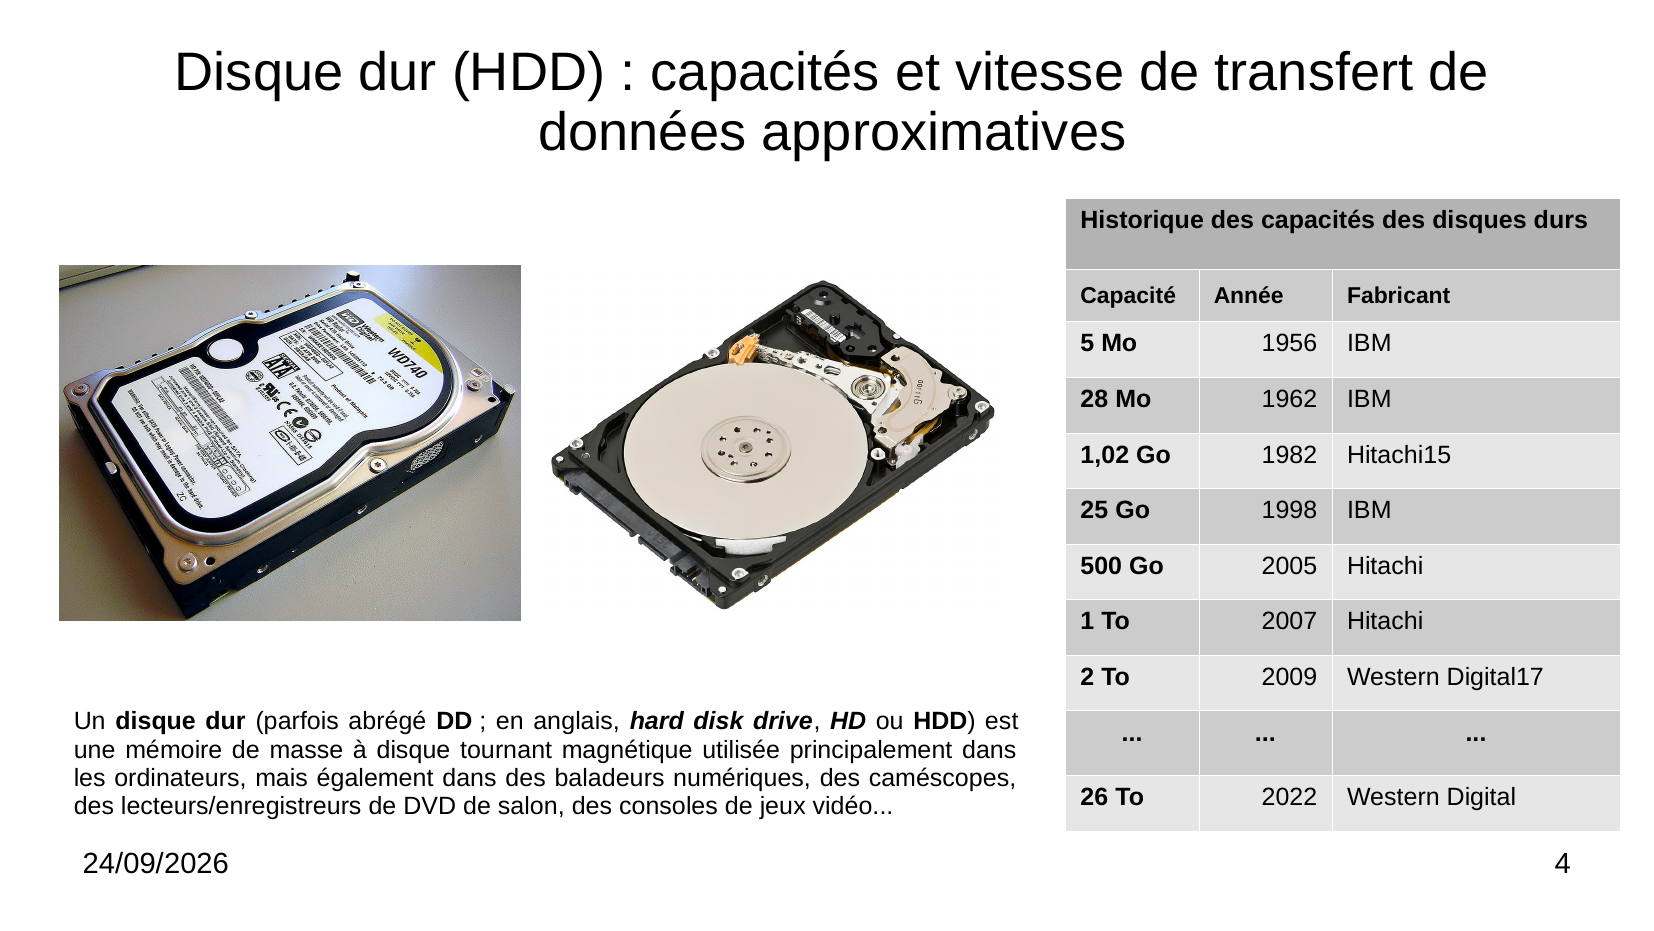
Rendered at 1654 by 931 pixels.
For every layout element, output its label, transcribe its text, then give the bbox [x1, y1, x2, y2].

table_header Historique des capacités des disques durs [1066, 199, 1620, 269]
table_cell 2 To [1066, 656, 1199, 710]
table_cell 2007 [1200, 600, 1332, 655]
table_cell Année [1200, 270, 1332, 321]
table_cell 1982 [1200, 434, 1332, 488]
table_cell IBM [1333, 378, 1620, 433]
table_cell Hitachi15 [1333, 434, 1620, 488]
table_cell 1,02 Go [1066, 434, 1199, 488]
table_cell 500 Go [1066, 545, 1199, 599]
table_cell Capacité [1066, 270, 1199, 321]
table_cell Fabricant [1333, 270, 1620, 321]
table_cell IBM [1333, 322, 1620, 377]
table_cell 1998 [1200, 489, 1332, 544]
picture [541, 265, 1004, 621]
table_cell 1962 [1200, 378, 1332, 433]
picture [59, 265, 521, 621]
table_cell 2009 [1200, 656, 1332, 710]
table_cell Hitachi [1333, 545, 1620, 599]
table_cell Hitachi [1333, 600, 1620, 655]
table_cell 2022 [1200, 776, 1332, 831]
table_cell 28 Mo [1066, 378, 1199, 433]
table_cell ... [1333, 711, 1620, 775]
table_cell 25 Go [1066, 489, 1199, 544]
table_cell 1 To [1066, 600, 1199, 655]
text_box Un disque dur (parfois abrégé DD ; en anglais, hard disk drive, HD ou HDD) est une mémoire de masse à disque tournant magnétique utilisée principalement dans les ordinateurs, mais également dans des baladeurs numériques, des caméscopes, des lecteurs/enregistreurs de DVD de salon, des consoles de jeux vidéo... [59, 699, 1034, 827]
table_cell Western Digital [1333, 776, 1620, 831]
table_cell 5 Mo [1066, 322, 1199, 377]
table_cell 1956 [1200, 322, 1332, 377]
table_cell 26 To [1066, 776, 1199, 831]
table_cell IBM [1333, 489, 1620, 544]
title Disque dur (HDD) : capacités et vitesse de transfert de données approximatives [88, 41, 1577, 163]
table_cell ... [1066, 711, 1199, 775]
table_cell Western Digital17 [1333, 656, 1620, 710]
table_cell ... [1200, 711, 1332, 775]
table_cell 2005 [1200, 545, 1332, 599]
